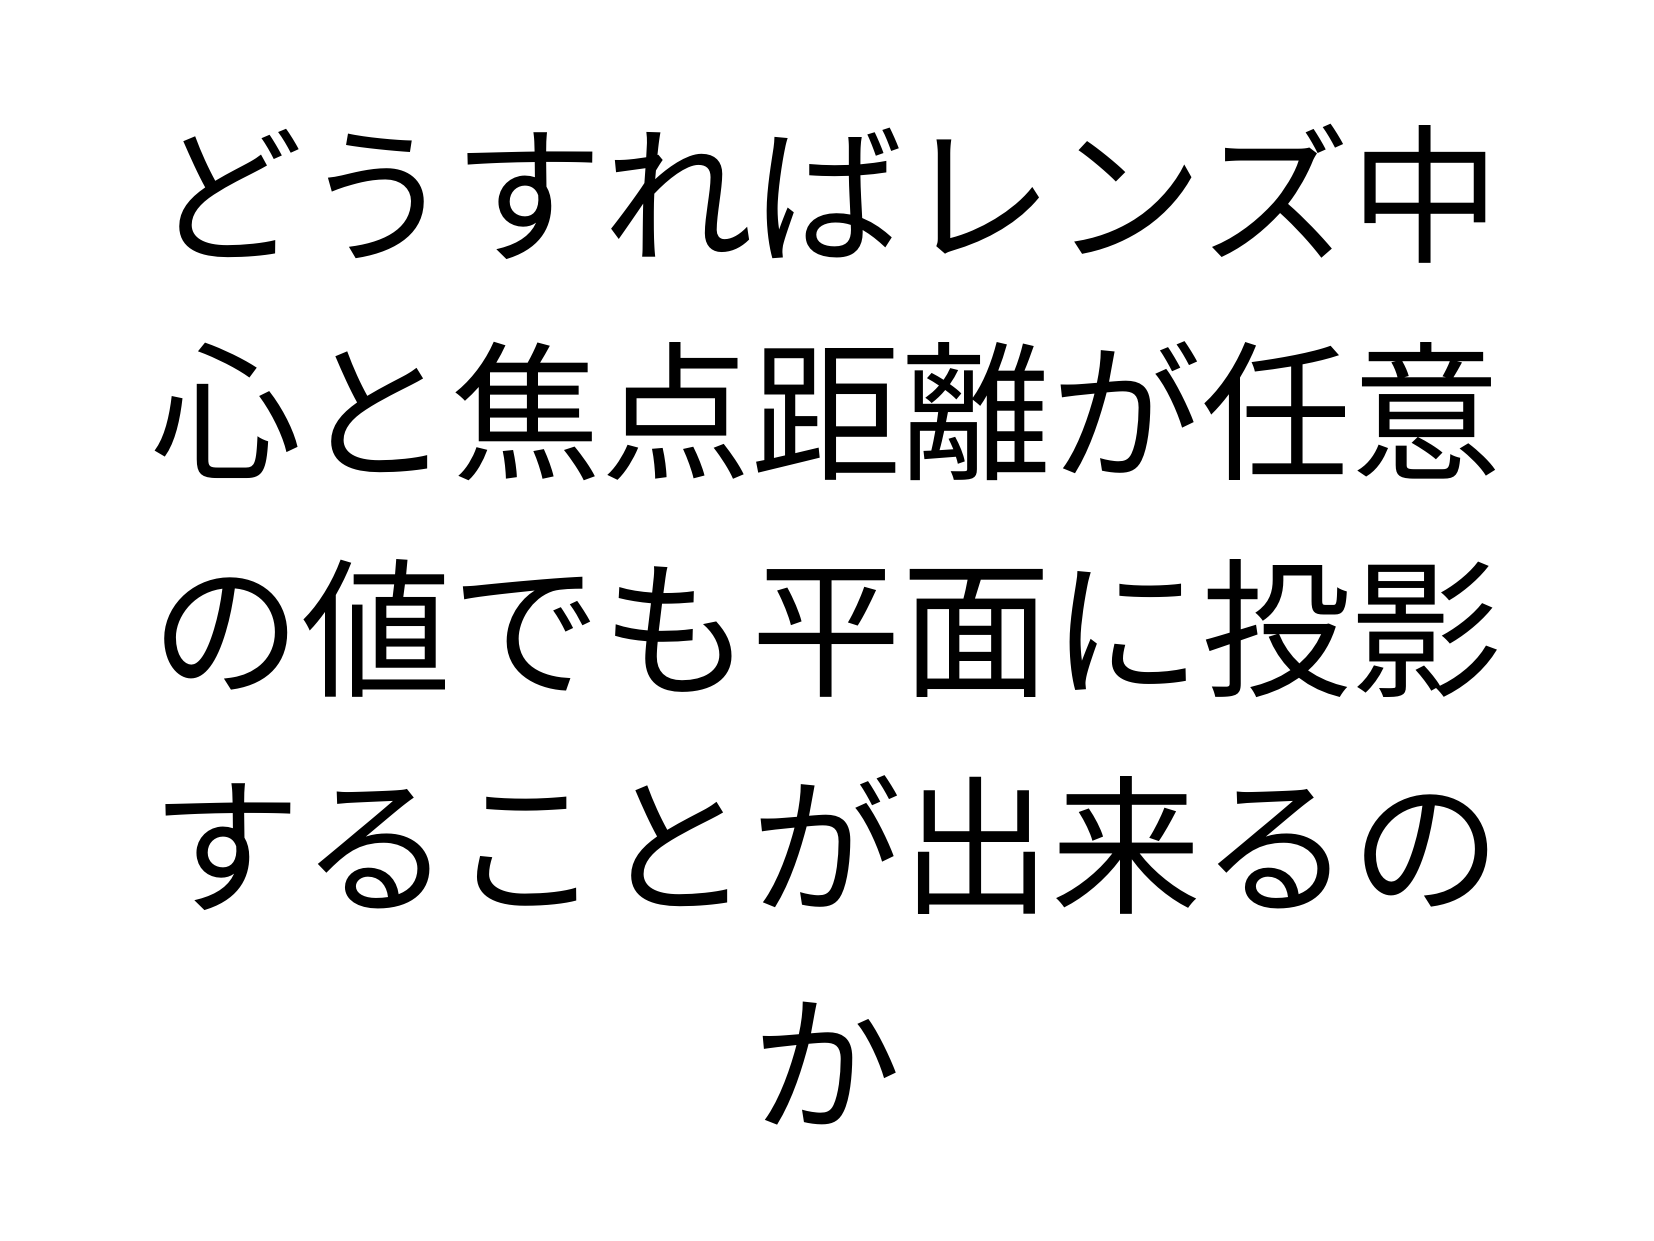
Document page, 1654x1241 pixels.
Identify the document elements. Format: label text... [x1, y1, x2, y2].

title どうすればレンズ中心と焦点距離が任意の値でも平面に投影することが出来るのか [82, 57, 1571, 1183]
